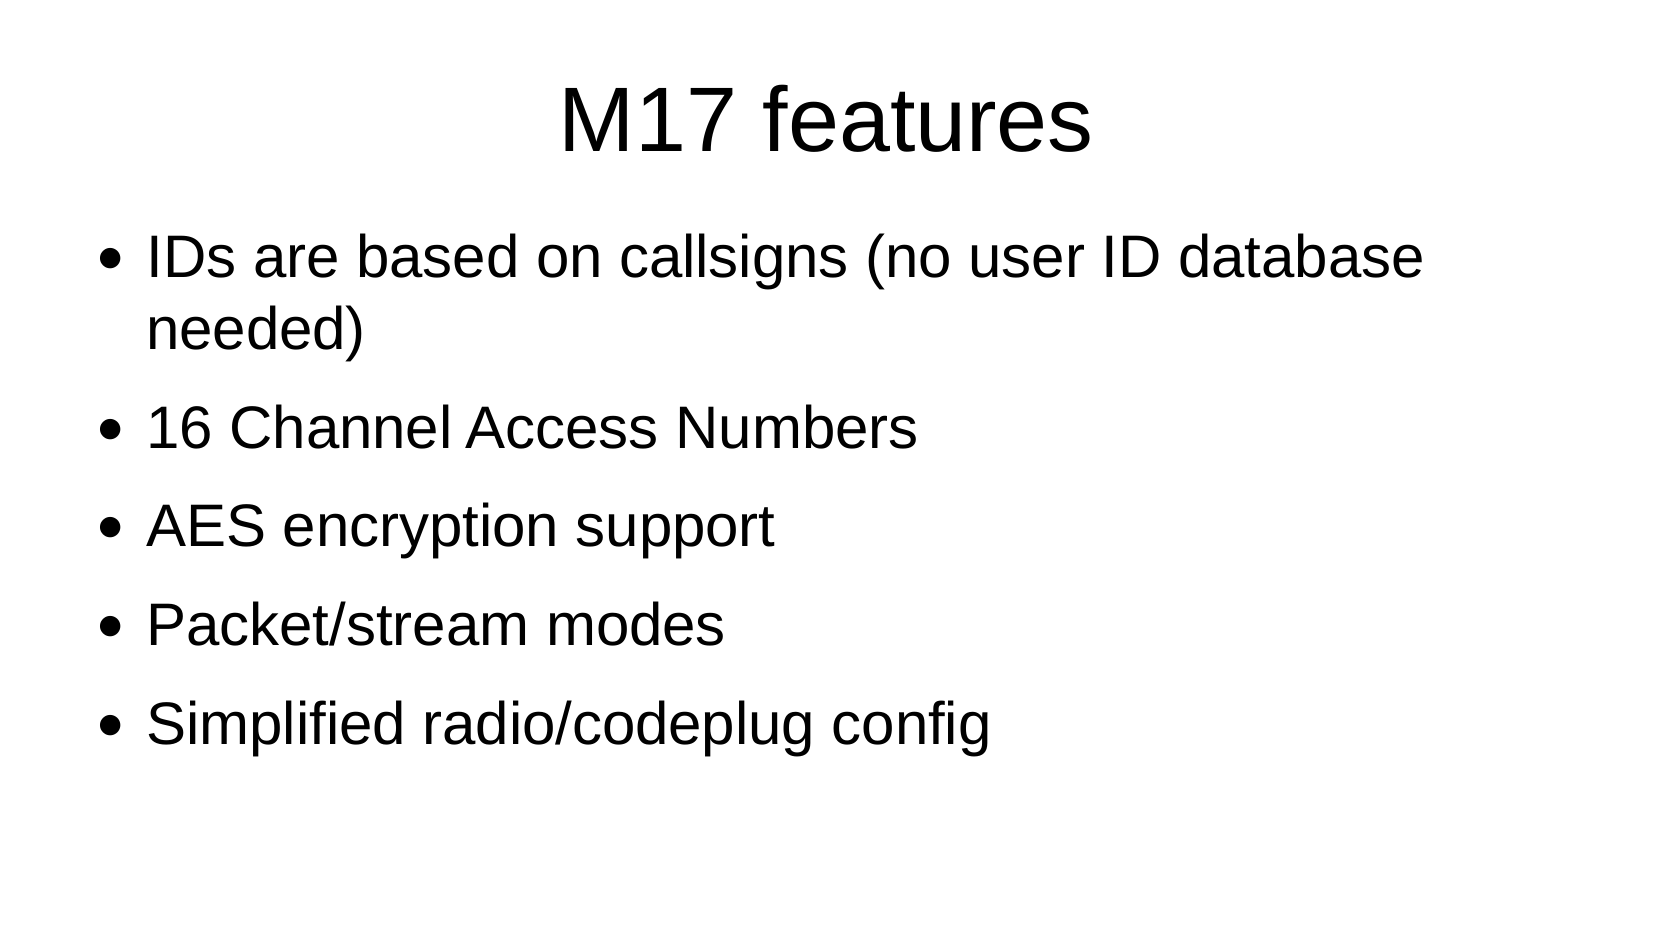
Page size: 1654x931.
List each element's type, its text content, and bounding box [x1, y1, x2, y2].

text_box M17 features [82, 37, 1571, 193]
text_box IDs are based on callsigns (no user ID database needed) 16 Channel Access Numbers AES encryption support Packet/stream modes Simplified radio/codeplug config [82, 217, 1571, 757]
